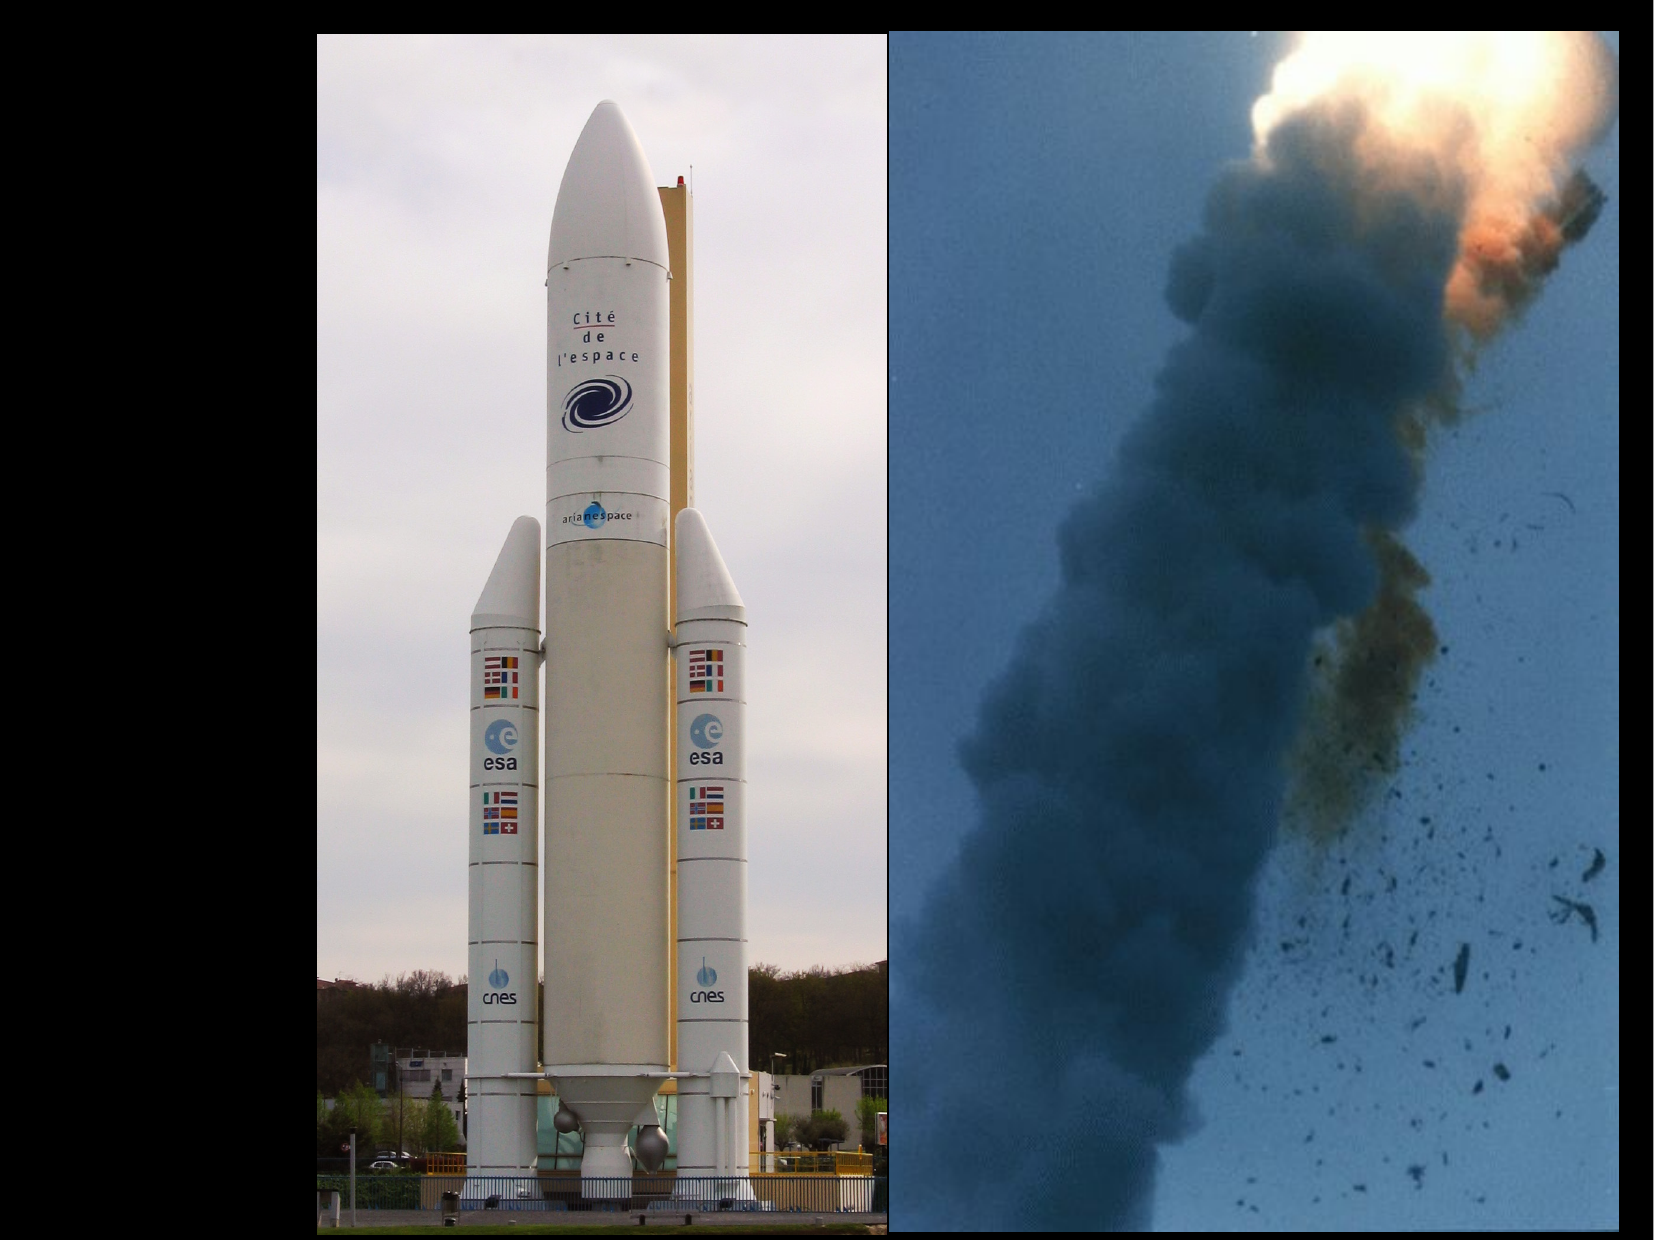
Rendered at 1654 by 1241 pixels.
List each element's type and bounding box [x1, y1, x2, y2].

picture [317, 34, 887, 1235]
picture [889, 31, 1619, 1232]
